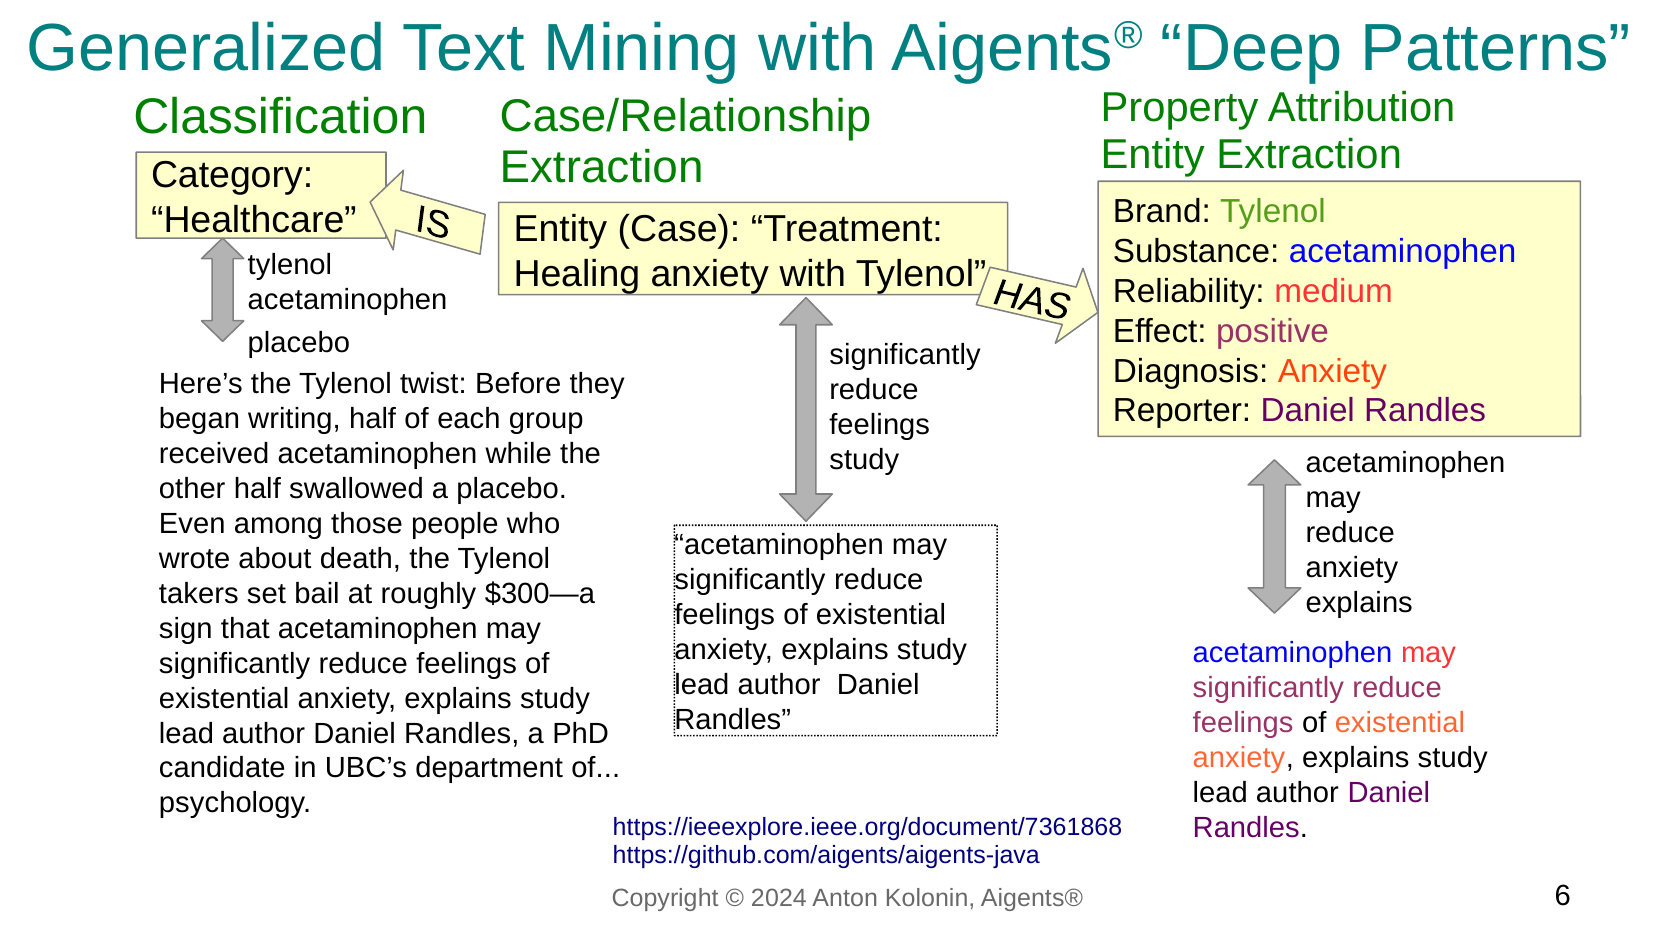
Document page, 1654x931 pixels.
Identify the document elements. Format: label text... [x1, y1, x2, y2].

text_box [1172, 629, 1532, 856]
text_box significantly reduce feelings study [816, 328, 996, 445]
text_box Category: “Healthcare” [136, 161, 386, 239]
text_box Property Attribution Entity Extraction [1085, 76, 1593, 185]
text_box “acetaminophen may significantly reduce feelings of existential anxiety, explains study lead author Daniel Randles” [674, 525, 998, 736]
text_box Entity (Case): “Treatment: Healing anxiety with Tylenol” [498, 202, 1008, 295]
text_box [322, 341, 329, 350]
text_box Generalized Text Mining with Aigents® “Deep Patterns” [11, 0, 1647, 95]
text_box acetaminophen may significantly reduce feelings of existential anxiety, explains study lead author Daniel Randles. [1192, 642, 1516, 835]
text_box Brand: Tylenol Substance: acetaminophen Reliability: medium Effect: positive Diagnosis: Anxiety Reporter: Daniel Randles [1098, 185, 1581, 437]
text_box tylenol acetaminophen placebo [233, 237, 471, 336]
text_box [274, 344, 281, 350]
text_box IS [370, 170, 486, 255]
text_box [695, 297, 1055, 763]
text_box Here’s the Tylenol twist: Before they began writing, half of each group received acetaminophen while the other half swallowed a placebo. Even among those people who wrote about death, the Tylenol takers set bail at roughly $300—a sign that acetaminophen may significantly reduce feelings of existential anxiety, explains study lead author Daniel Randles, a PhD candidate in UBC’s department of... psychology. [158, 367, 636, 816]
text_box [1248, 459, 1301, 614]
text_box acetaminophen may reduce anxiety explains [1290, 436, 1521, 579]
text_box Case/Relationship Extraction [484, 82, 1037, 200]
text_box HAS [976, 267, 1098, 344]
text_box [252, 341, 259, 350]
text_box [136, 238, 657, 816]
text_box Classification [118, 80, 523, 161]
text_box https://ieeexplore.ieee.org/document/7361868 https://github.com/aigents/aigents-java [597, 805, 1139, 881]
text_box [337, 341, 345, 350]
